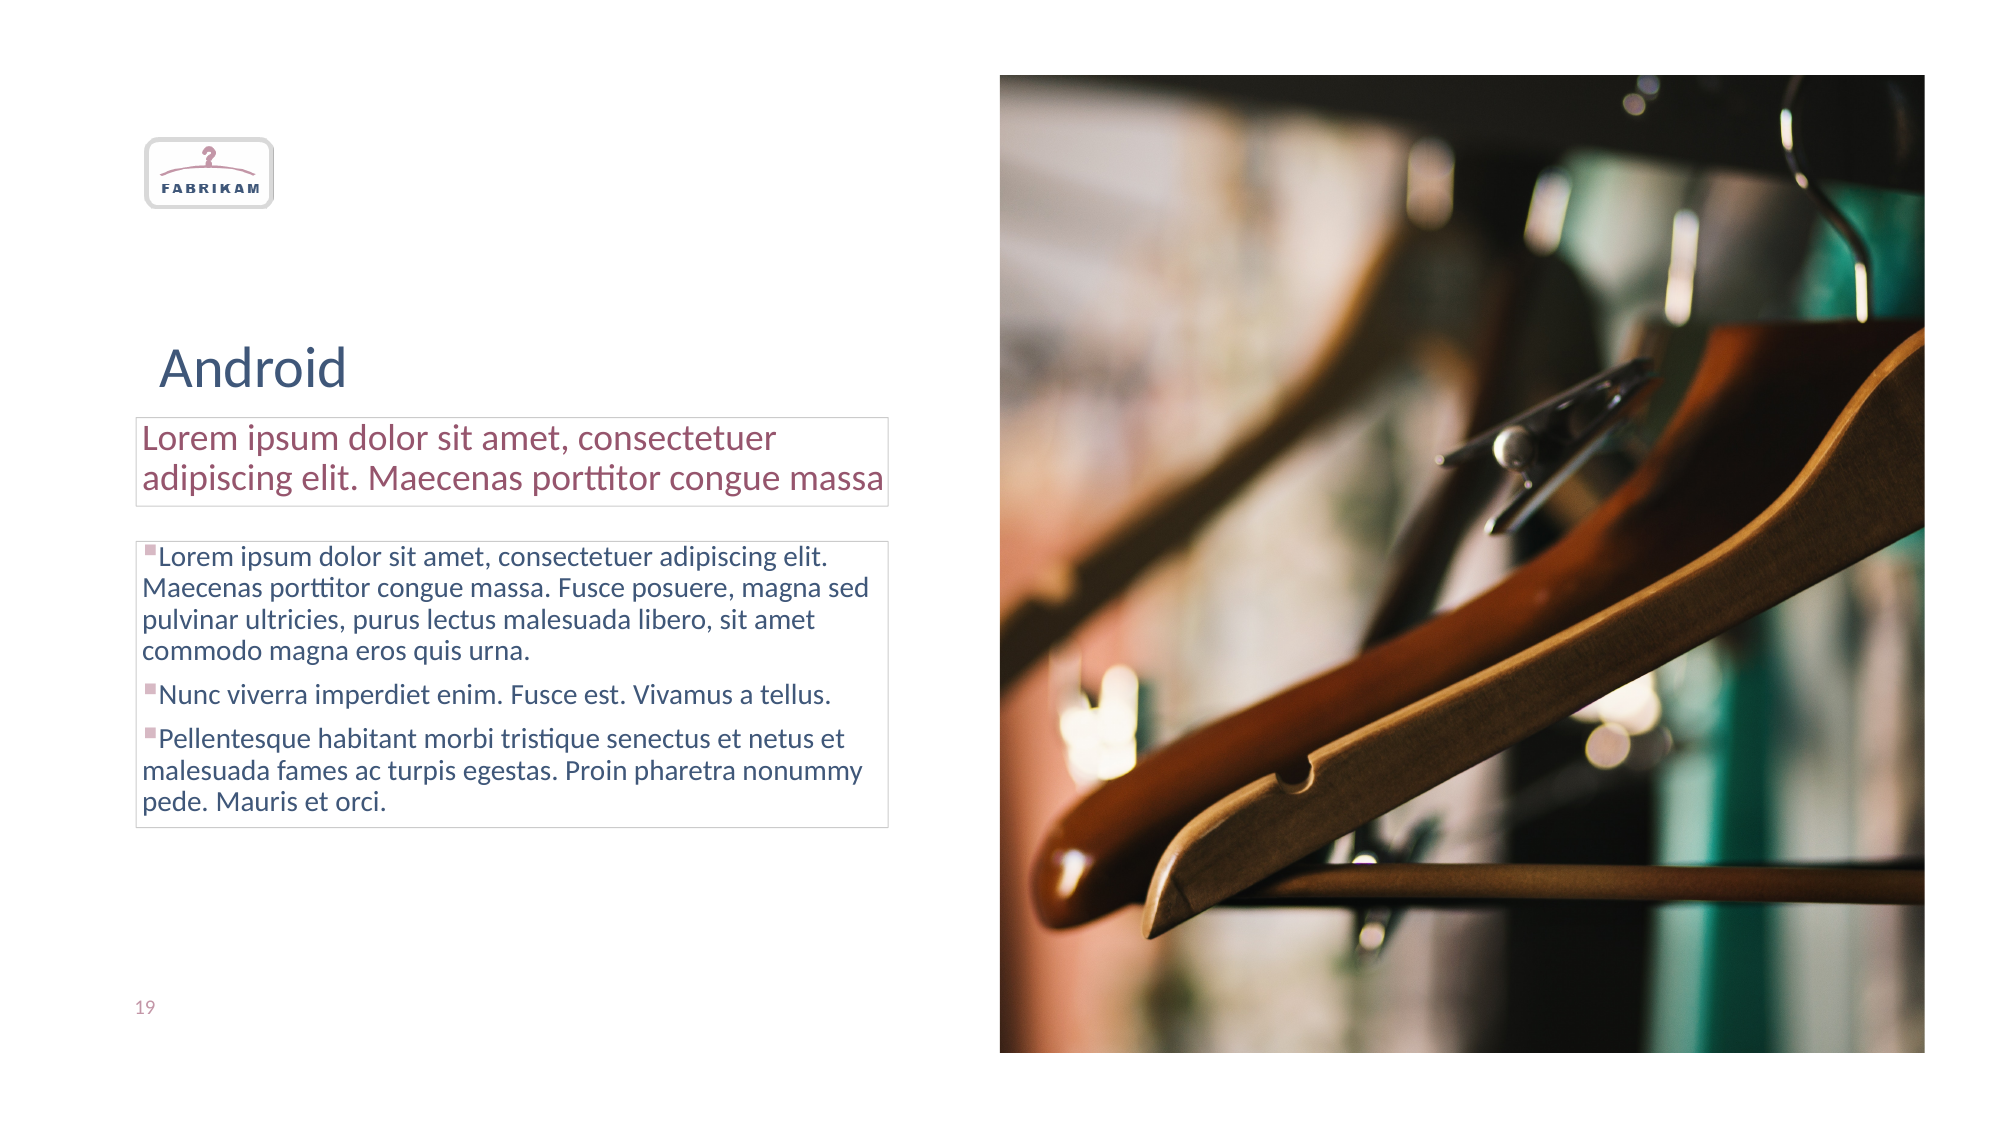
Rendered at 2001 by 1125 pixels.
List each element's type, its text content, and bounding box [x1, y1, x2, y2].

list Lorem ipsum dolor sit amet, consectetuer adipiscing elit. Maecenas porttitor congue massa [136, 417, 889, 507]
picture [999, 75, 1925, 1053]
list Lorem ipsum dolor sit amet, consectetuer adipiscing elit. Maecenas porttitor congue massa. Fusce posuere, magna sed pulvinar ultricies, purus lectus malesuada libero, sit amet commodo magna eros quis urna. Nunc viverra imperdiet enim. Fusce est. Vivamus a tellus. Pellentesque habitant morbi tristique senectus et netus et malesuada fames ac turpis egestas. Proin pharetra nonummy pede. Mauris et orci. [136, 541, 889, 828]
title Android [136, 235, 889, 400]
slide_number <number> [105, 993, 170, 1033]
picture [144, 137, 274, 209]
